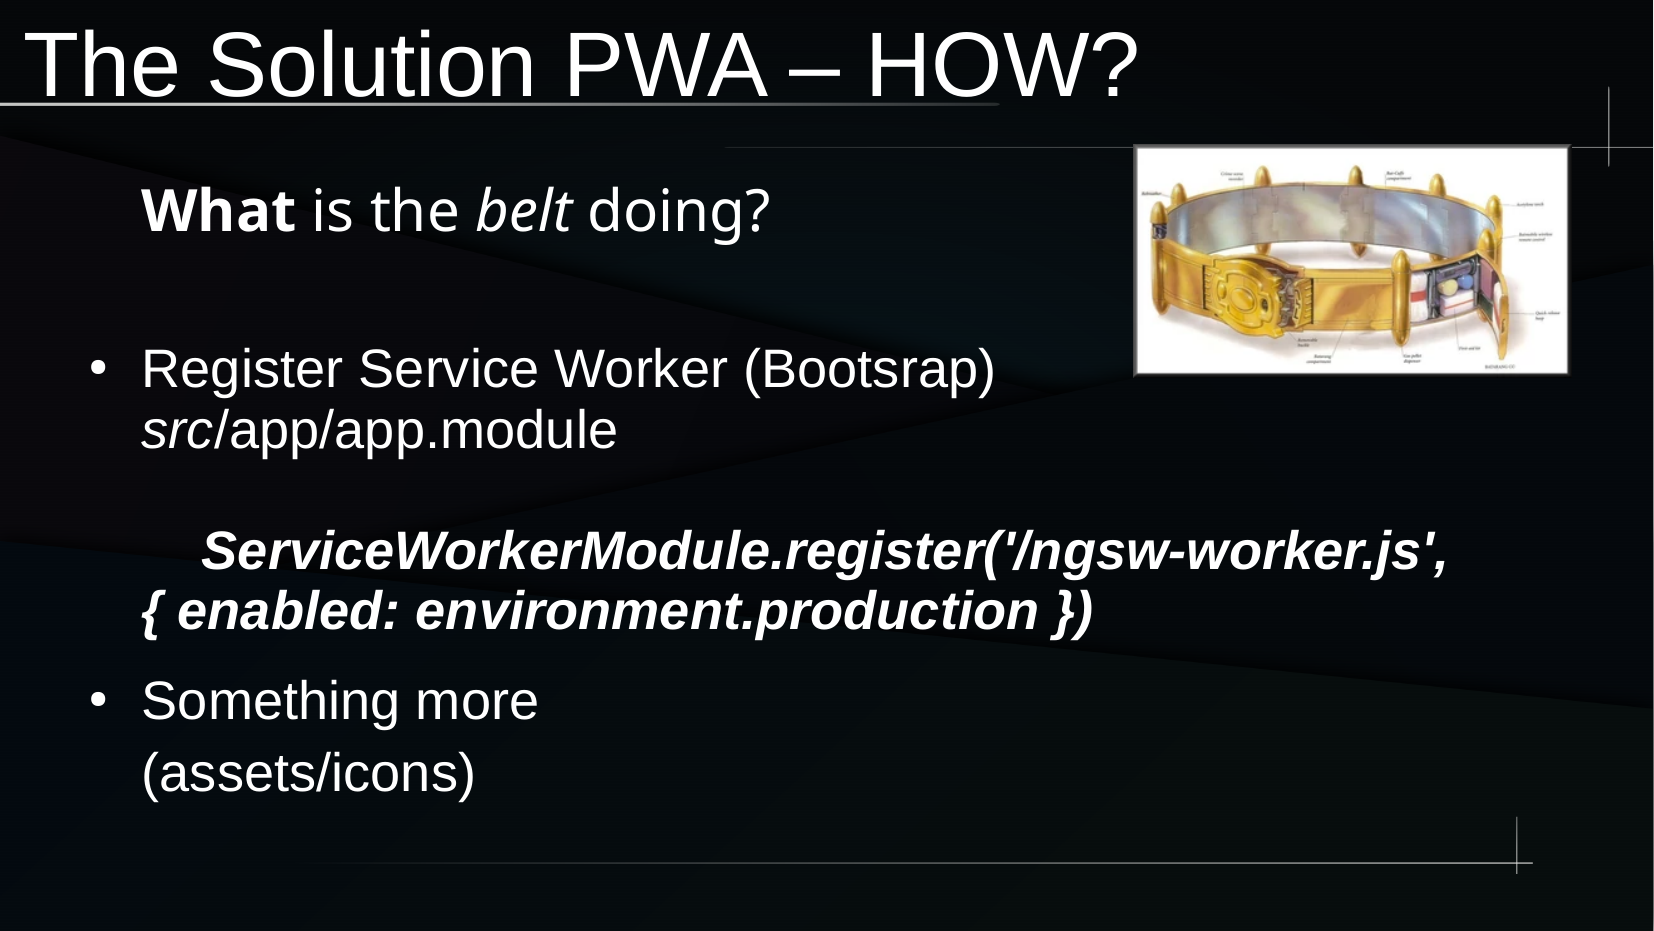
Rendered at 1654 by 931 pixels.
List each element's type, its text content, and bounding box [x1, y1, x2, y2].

list What is the belt doing? Register Service Worker (Bootsrap) src/app/app.module ServiceWorkerModule.register('/ngsw-worker.js', { enabled: environment.production }) Something more (assets/icons) [70, 169, 1559, 815]
picture [0, 0, 1654, 931]
title The Solution PWA – HOW? [23, 11, 1589, 119]
